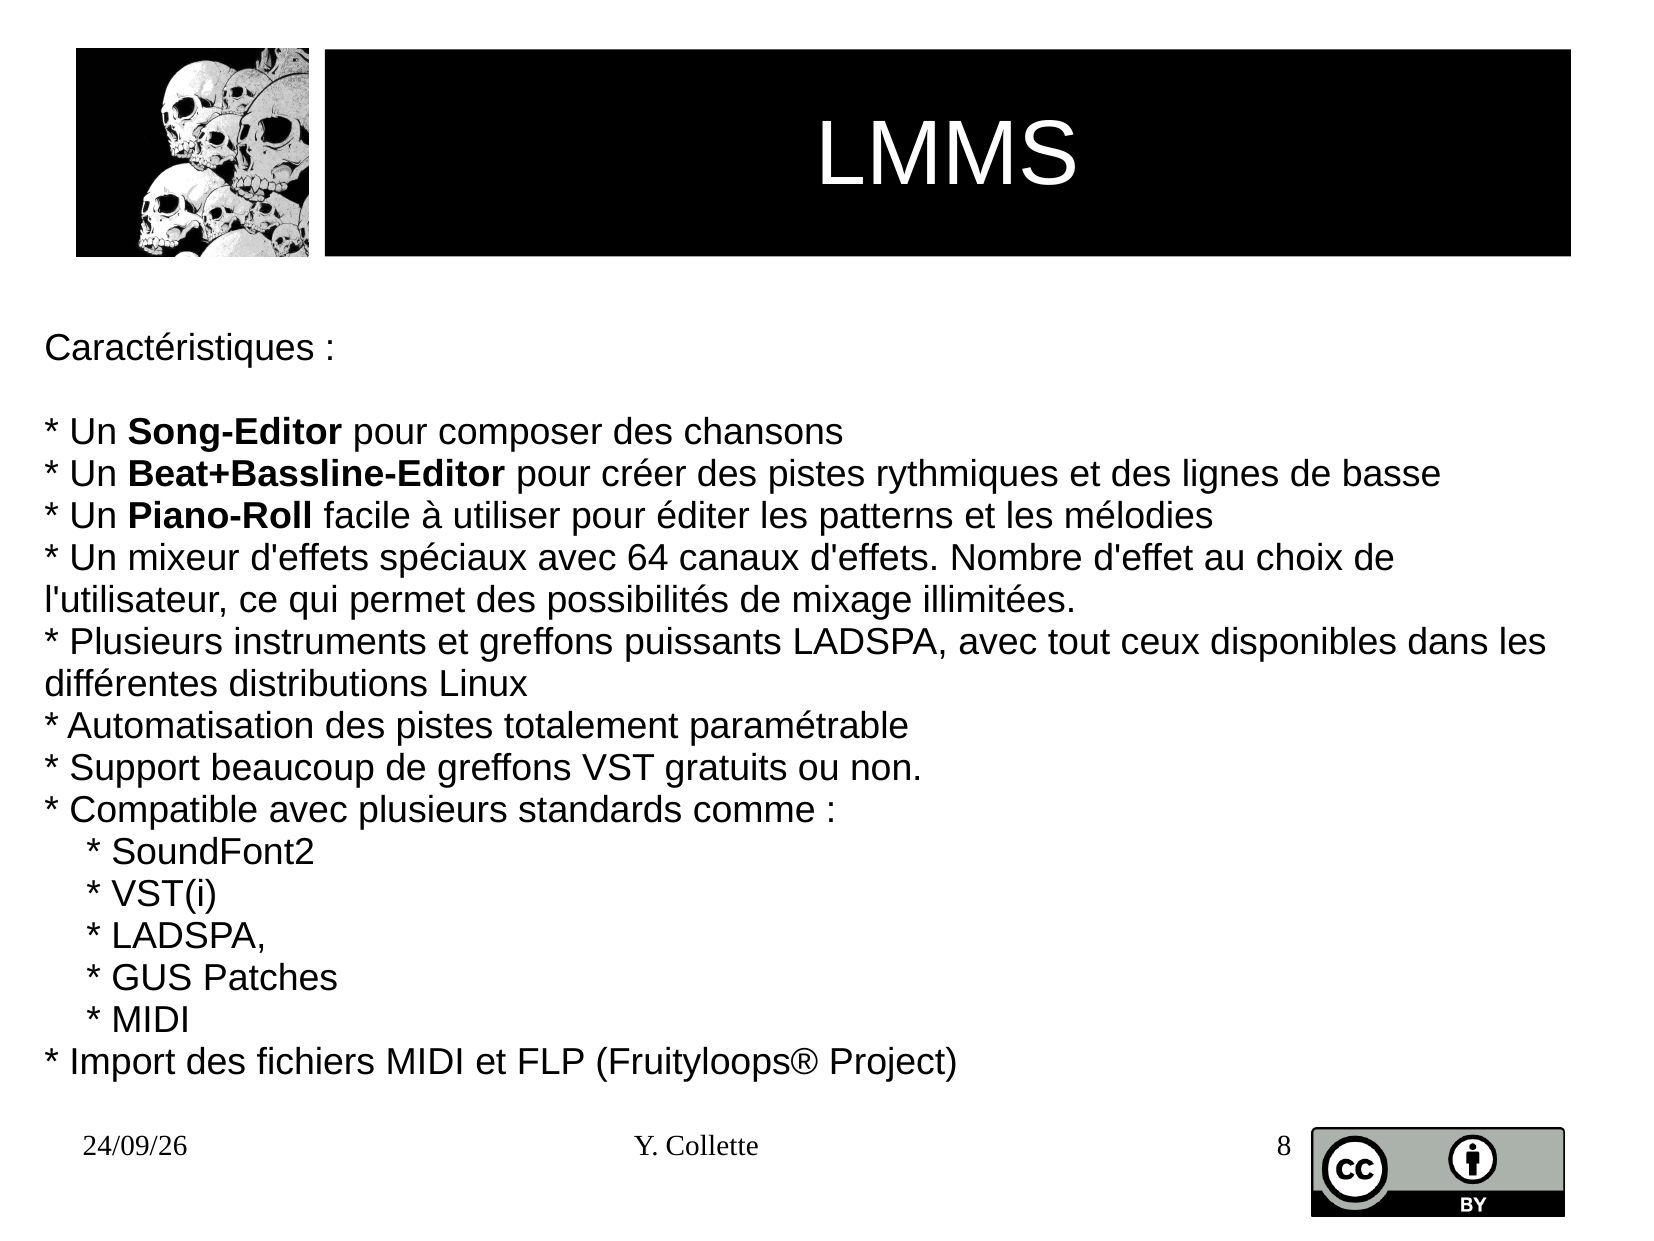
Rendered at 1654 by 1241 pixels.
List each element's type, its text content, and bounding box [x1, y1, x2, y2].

text_box Caractéristiques : * Un Song-Editor pour composer des chansons * Un Beat+Bassline-Editor pour créer des pistes rythmiques et des lignes de basse * Un Piano-Roll facile à utiliser pour éditer les patterns et les mélodies * Un mixeur d'effets spéciaux avec 64 canaux d'effets. Nombre d'effet au choix de l'utilisateur, ce qui permet des possibilités de mixage illimitées. * Plusieurs instruments et greffons puissants LADSPA, avec tout ceux disponibles dans les différentes distributions Linux * Automatisation des pistes totalement paramétrable * Support beaucoup de greffons VST gratuits ou non. * Compatible avec plusieurs standards comme : * SoundFont2 * VST(i) * LADSPA, * GUS Patches * MIDI * Import des fichiers MIDI et FLP (Fruityloops® Project) [29, 318, 1595, 1090]
title LMMS [324, 49, 1571, 257]
picture [1311, 1127, 1565, 1217]
picture [76, 48, 309, 257]
